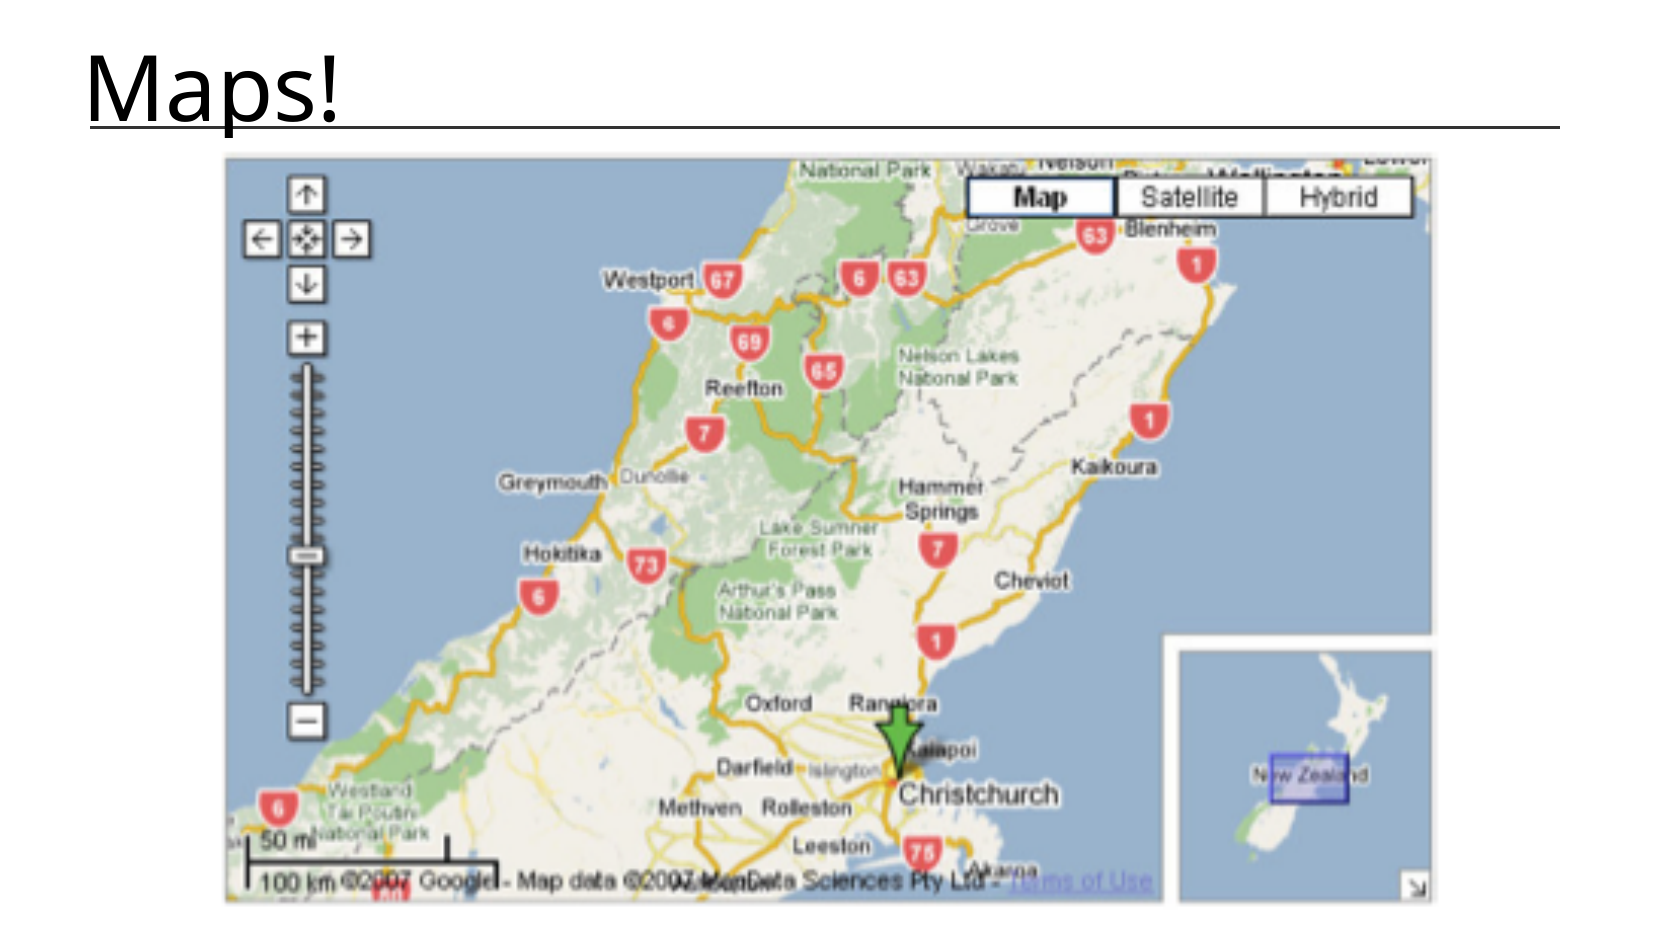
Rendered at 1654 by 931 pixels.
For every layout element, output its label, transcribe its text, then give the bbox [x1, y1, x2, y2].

picture [205, 138, 1451, 916]
title Maps! [82, 32, 1571, 140]
